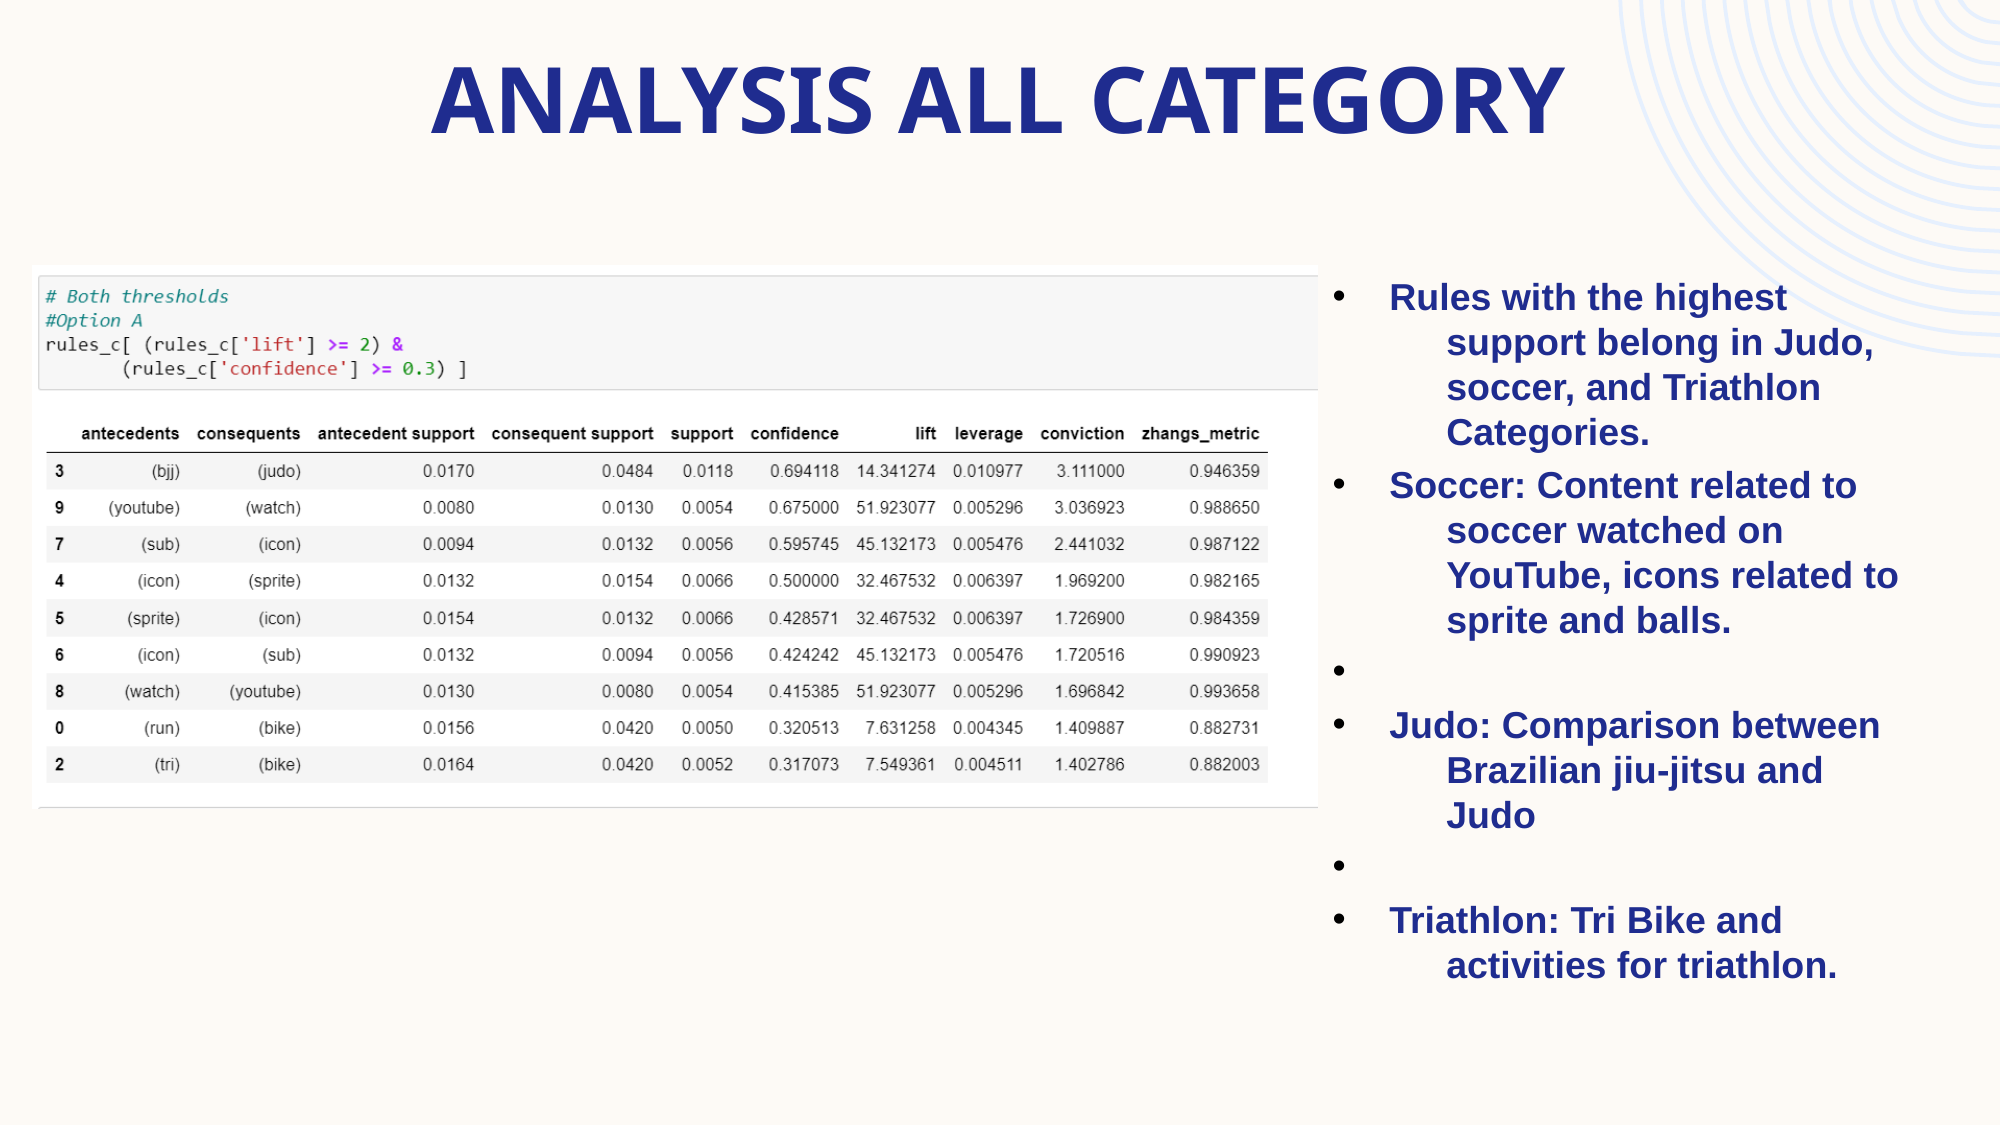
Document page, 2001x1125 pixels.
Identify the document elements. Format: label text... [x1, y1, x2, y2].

picture [32, 265, 1318, 809]
title Analysis All Category [123, 34, 1875, 161]
list Rules with the highest support belong in Judo, soccer, and Triathlon Categories. Soccer: Content related to soccer watched on YouTube, icons related to sprite and balls. Judo: Comparison between Brazilian jiu-jitsu and Judo Triathlon: Tri Bike and activities for triathlon. [1317, 265, 1933, 1027]
